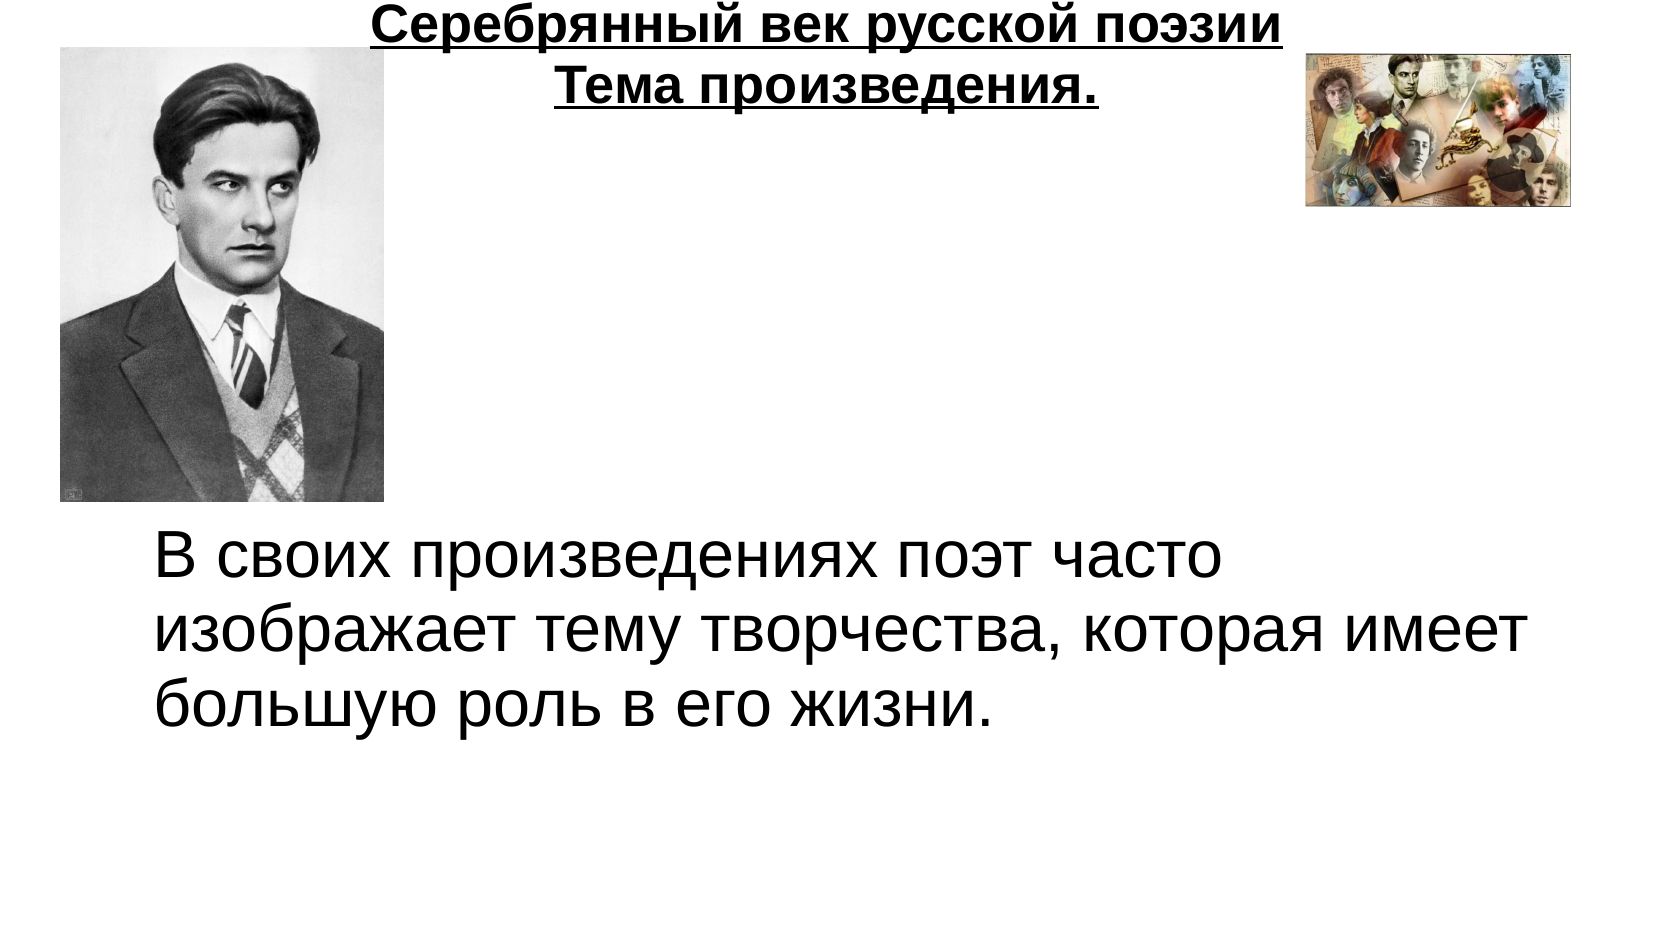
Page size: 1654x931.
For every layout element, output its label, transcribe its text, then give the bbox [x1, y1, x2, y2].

picture [60, 47, 384, 502]
list В своих произведениях поэт часто изображает тему творчества, которая имеет большую роль в его жизни. [82, 236, 1571, 758]
title Серебрянный век русской поэзии Тема произведения. [82, 0, 1571, 236]
